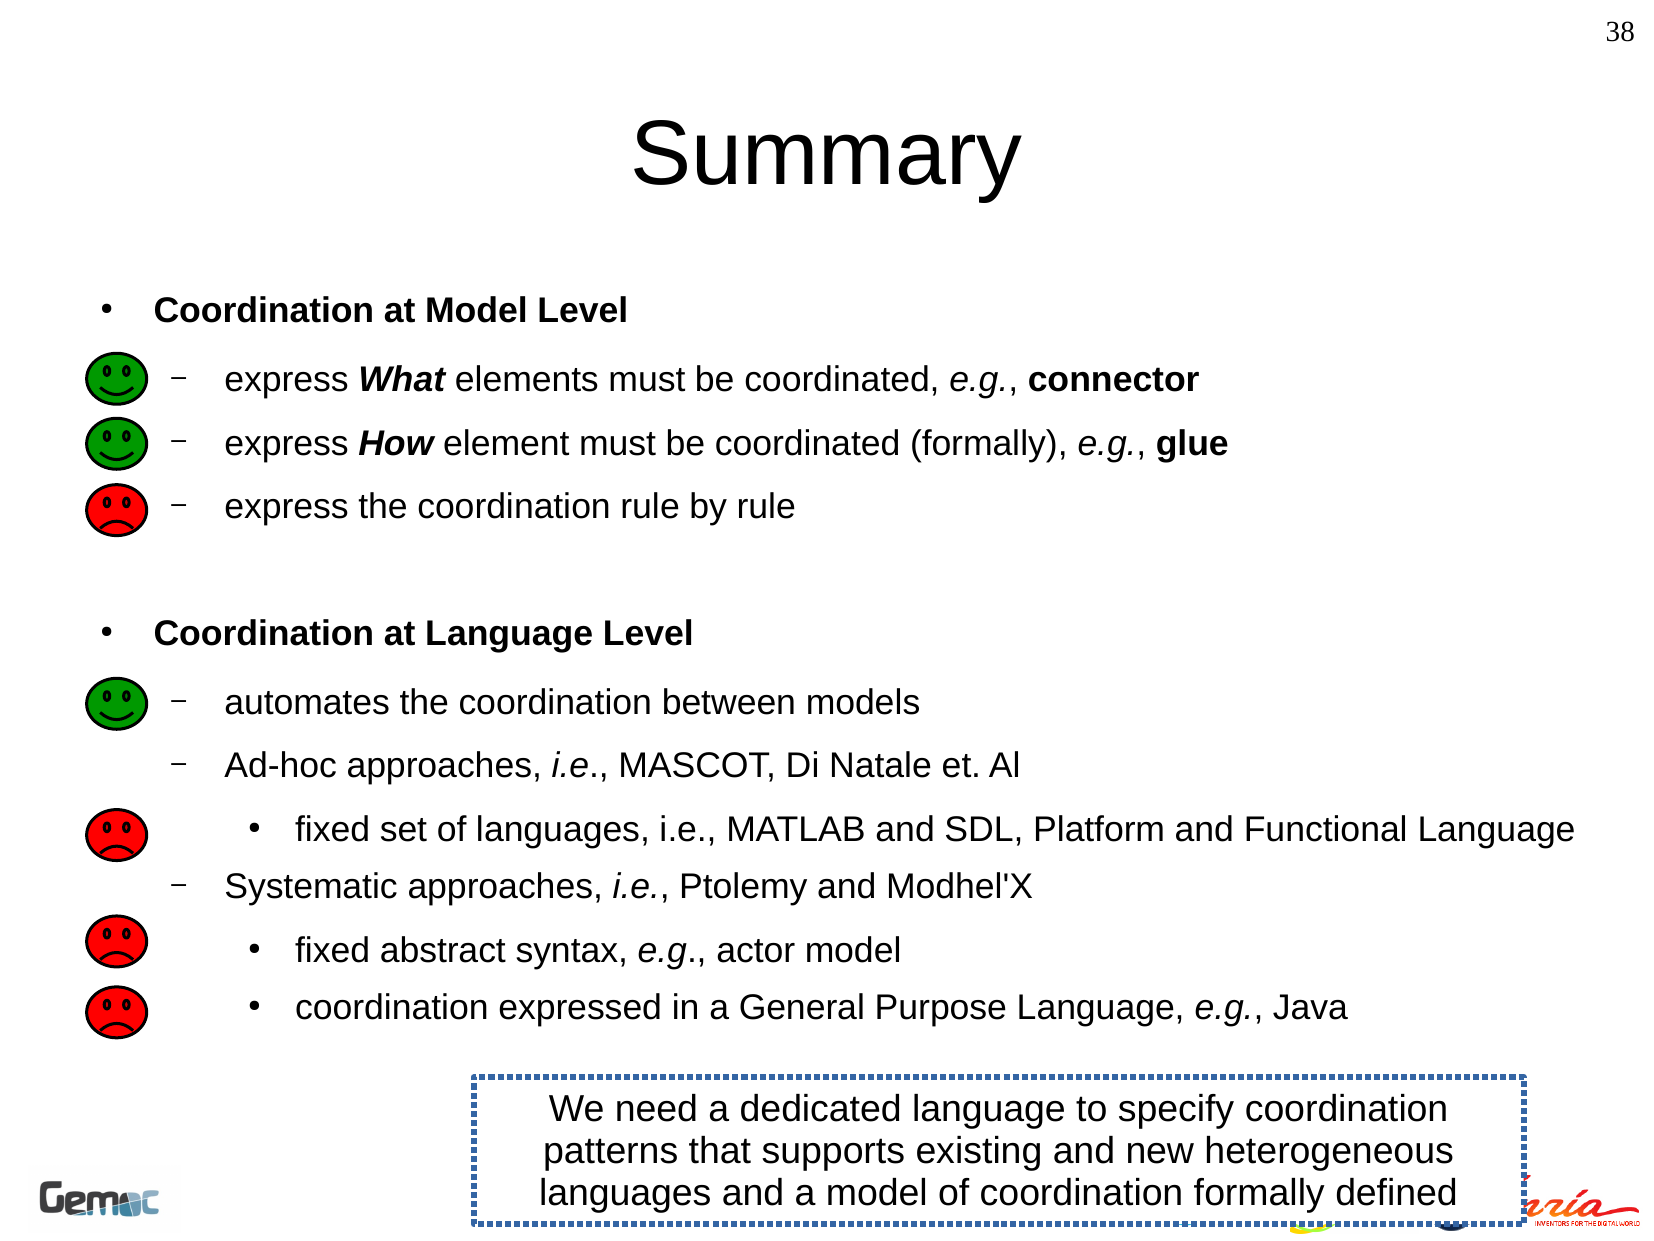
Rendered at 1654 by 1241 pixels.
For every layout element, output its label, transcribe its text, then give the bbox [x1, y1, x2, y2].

list Coordination at Model Level express What elements must be coordinated, e.g., connector express How element must be coordinated (formally), e.g., glue express the coordination rule by rule Coordination at Language Level automates the coordination between models Ad-hoc approaches, i.e., MASCOT, Di Natale et. Al fixed set of languages, i.e., MATLAB and SDL, Platform and Functional Language Systematic approaches, i.e., Ptolemy and Modhel'X fixed abstract syntax, e.g., actor model coordination expressed in a General Purpose Language, e.g., Java [82, 290, 1621, 1010]
title Summary [82, 49, 1571, 257]
text_box [86, 986, 147, 1038]
picture [1137, 1167, 1647, 1241]
text_box [86, 915, 147, 967]
text_box [86, 678, 147, 730]
text_box We need a dedicated language to specify coordination patterns that supports existing and new heterogeneous languages and a model of coordination formally defined [473, 1077, 1524, 1225]
text_box [86, 353, 147, 405]
text_box [86, 484, 147, 536]
text_box [86, 418, 147, 470]
text_box [86, 809, 147, 861]
